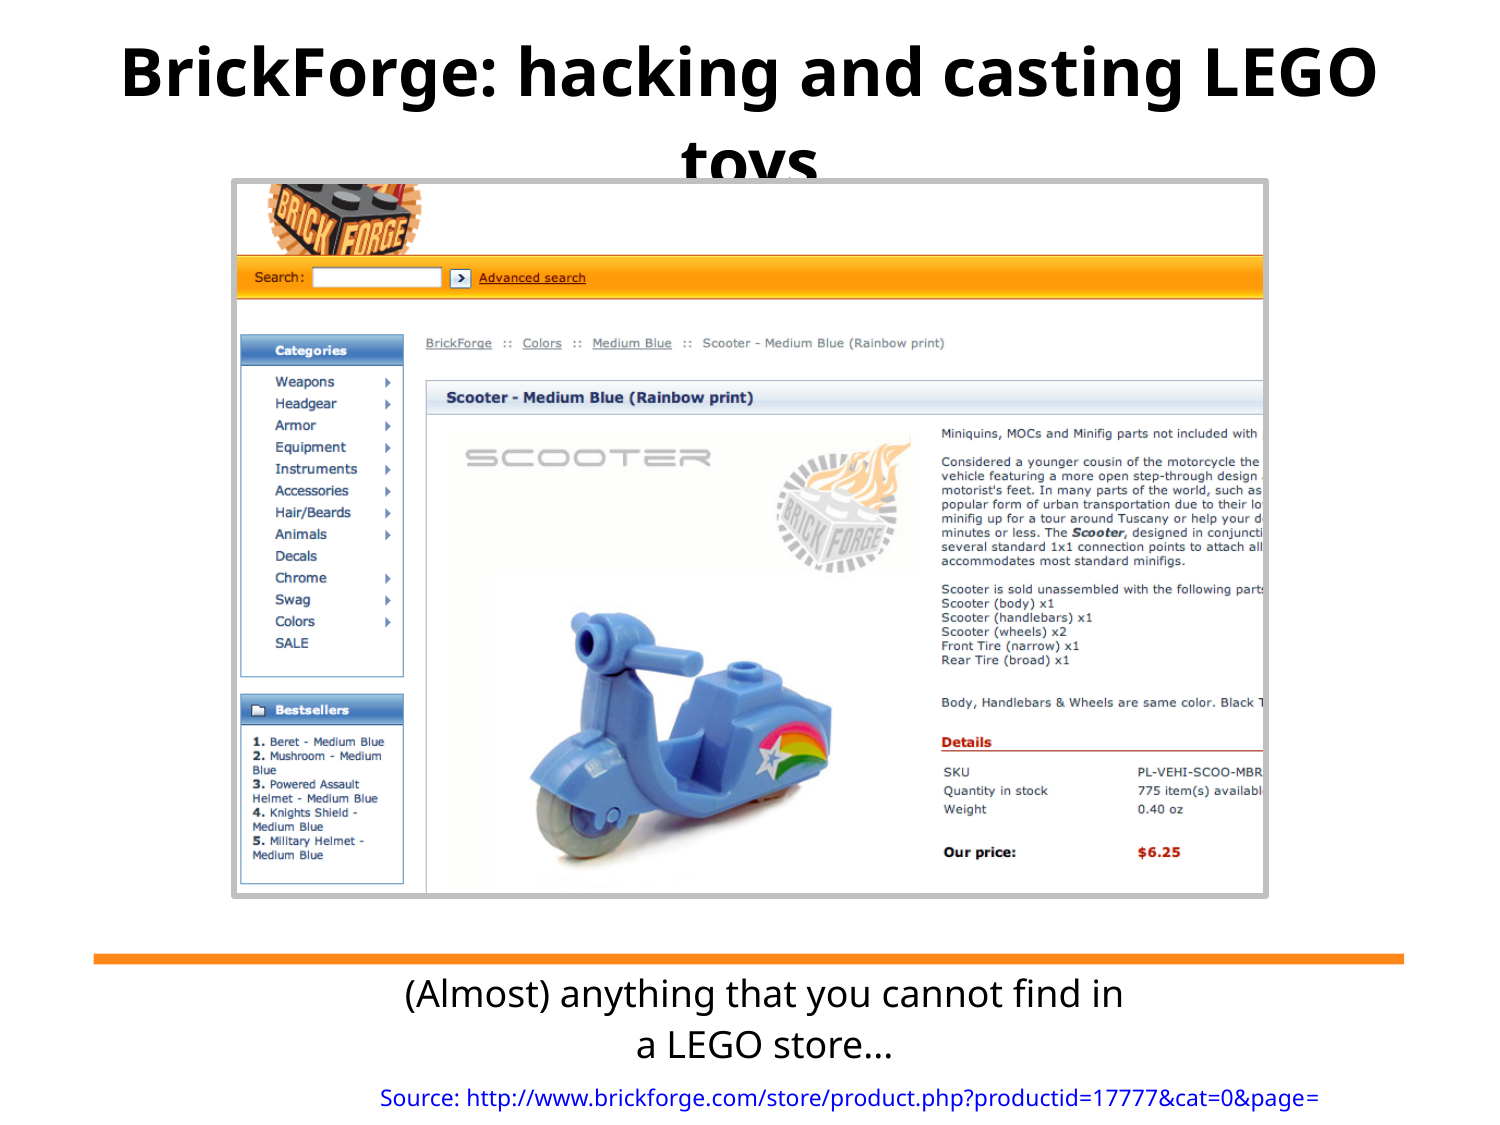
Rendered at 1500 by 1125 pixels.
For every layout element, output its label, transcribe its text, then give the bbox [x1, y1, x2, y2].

text_box (Almost) anything that you cannot find in a LEGO store... [382, 960, 1148, 1064]
text_box Source: http://www.brickforge.com/store/product.php?productid=17777&cat=0&page= [365, 1074, 1176, 1115]
picture [0, 0, 1500, 1125]
title BrickForge: hacking and casting LEGO toys [75, 44, 1426, 188]
